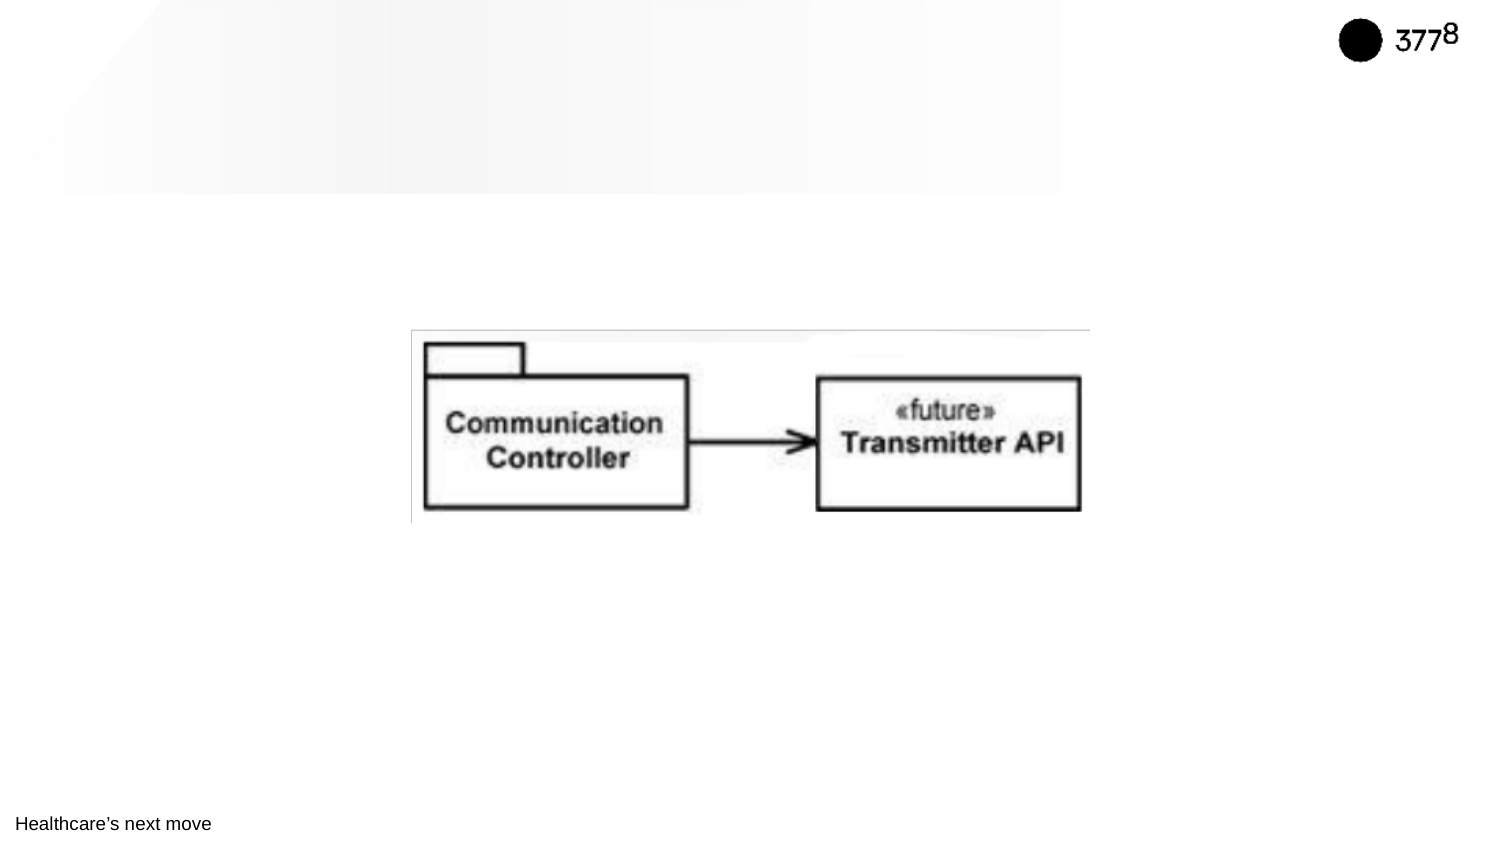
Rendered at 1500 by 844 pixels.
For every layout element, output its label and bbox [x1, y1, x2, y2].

picture [410, 321, 1090, 523]
picture [0, 0, 1500, 194]
